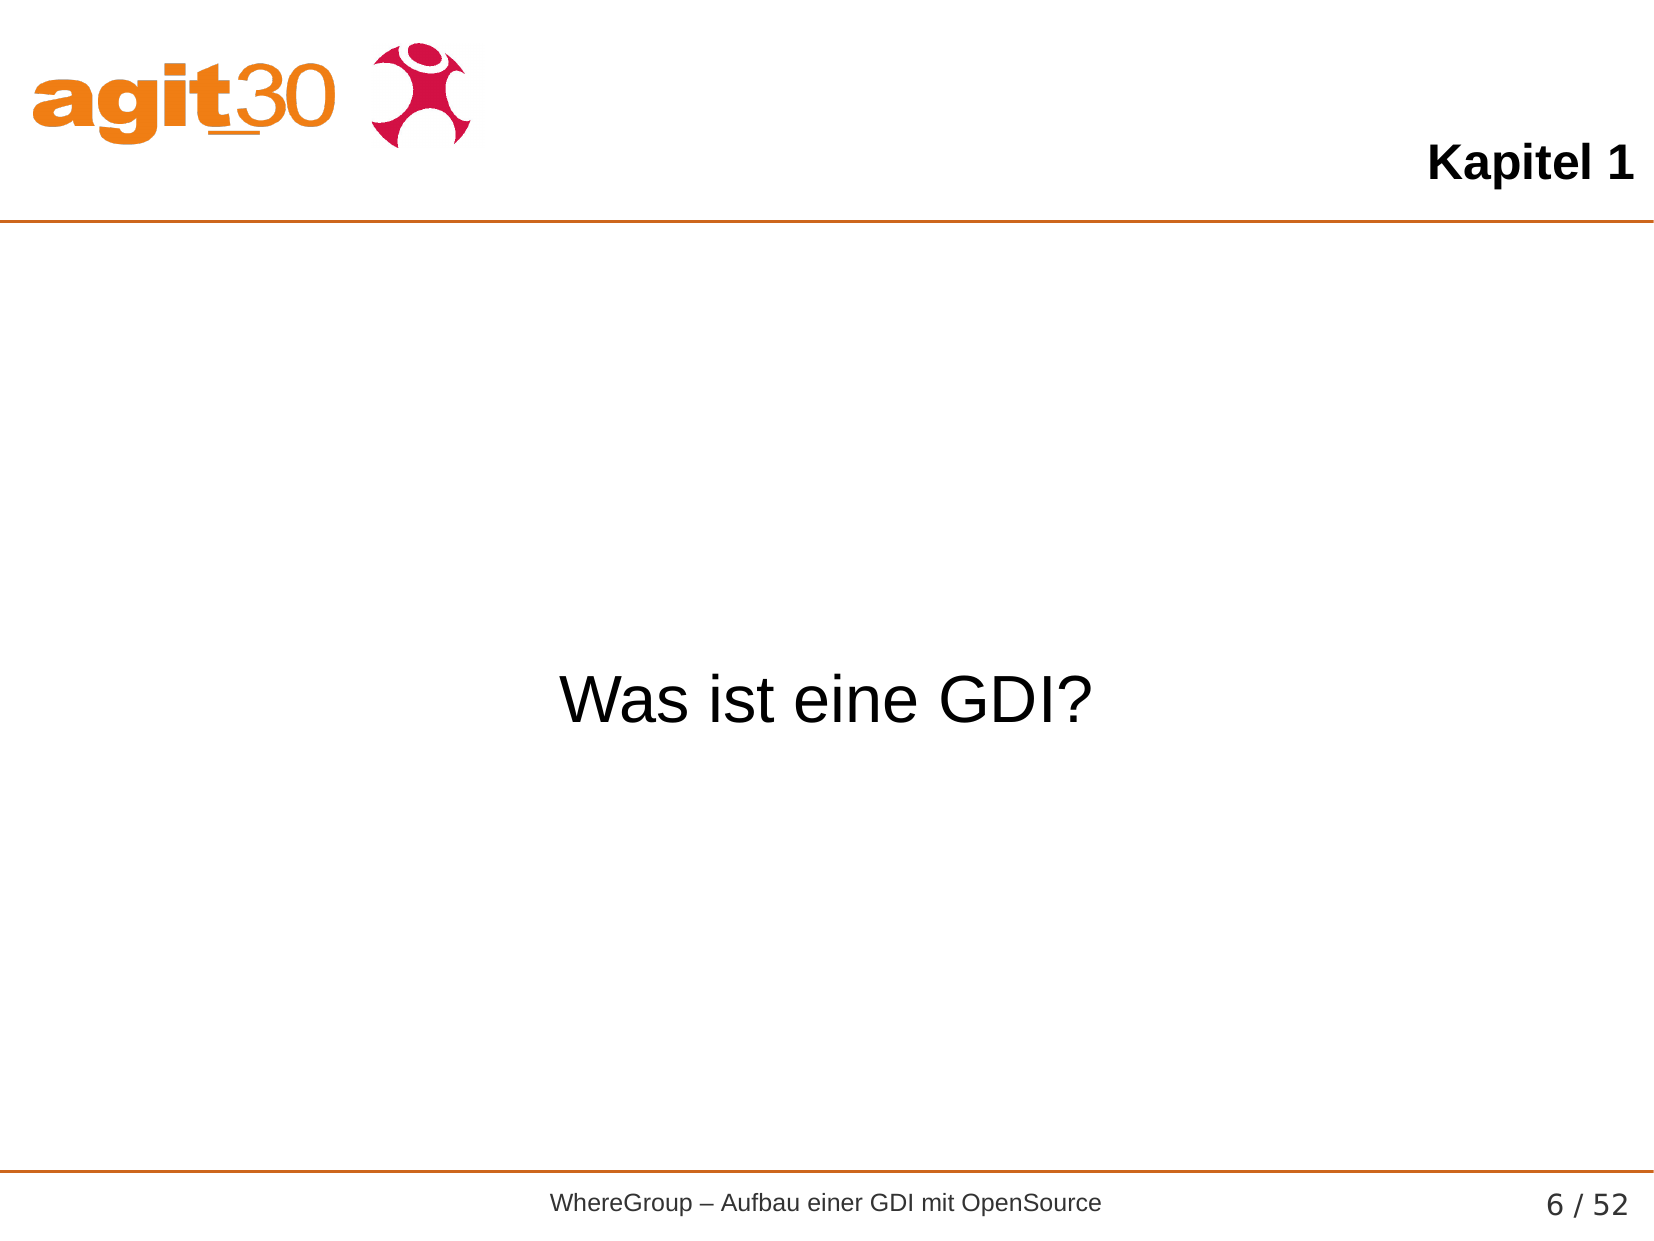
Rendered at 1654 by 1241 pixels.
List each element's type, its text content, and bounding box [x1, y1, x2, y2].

text_box Was ist eine GDI? [82, 290, 1571, 1109]
title Kapitel 1 [248, 118, 1636, 207]
picture [29, 58, 340, 148]
